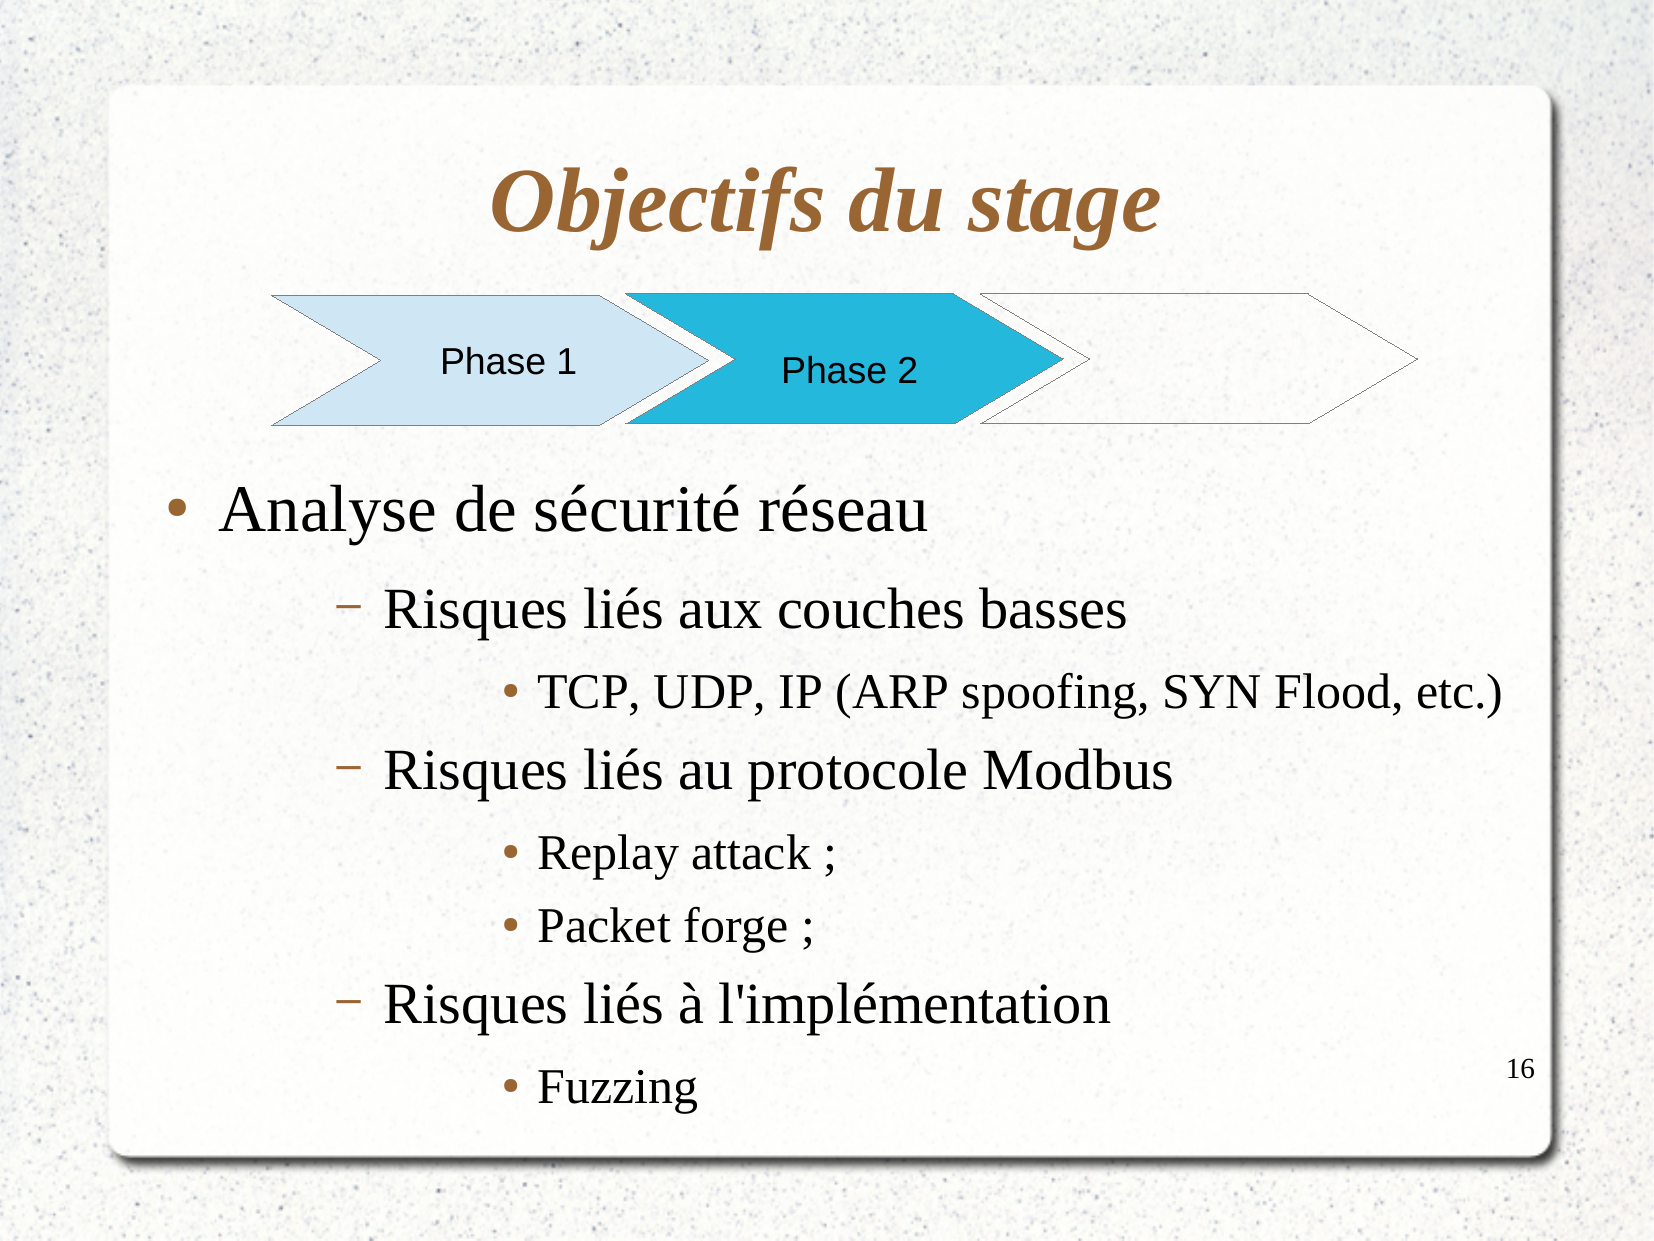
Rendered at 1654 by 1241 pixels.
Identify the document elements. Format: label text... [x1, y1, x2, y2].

picture [0, 0, 1654, 1241]
text_box [271, 295, 709, 426]
title Objectifs du stage [118, 96, 1536, 304]
list Analyse de sécurité réseau Risques liés aux couches basses TCP, UDP, IP (ARP spoofing, SYN Flood, etc.) Risques liés au protocole Modbus Replay attack ; Packet forge ; Risques liés à l'implémentation Fuzzing [147, 472, 1506, 1115]
text_box Phase 1 [425, 332, 593, 390]
text_box [625, 293, 1064, 424]
text_box Phase 2 [766, 342, 934, 400]
